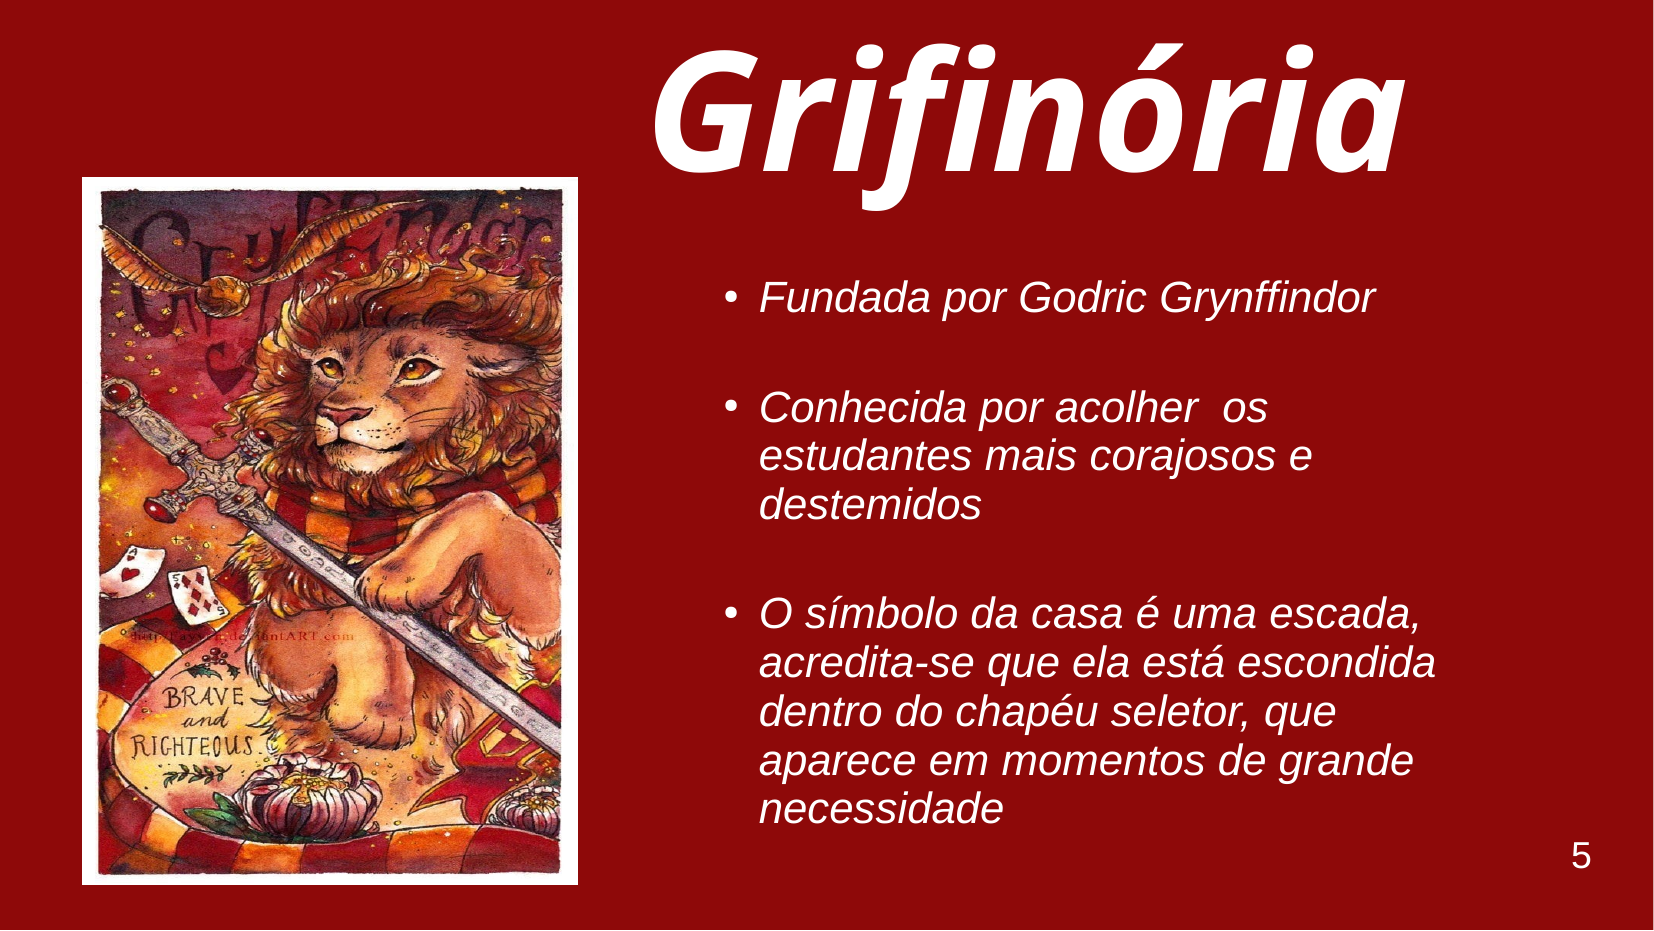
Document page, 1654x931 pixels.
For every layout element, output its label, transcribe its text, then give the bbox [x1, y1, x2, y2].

picture [82, 177, 578, 885]
text_box Fundada por Godric Grynffindor Conhecida por acolher os estudantes mais corajosos e destemidos O símbolo da casa é uma escada, acredita-se que ela está escondida dentro do chapéu seletor, que aparece em momentos de grande necessidade [708, 265, 1477, 841]
text_box <número> [1556, 826, 1654, 897]
title Grifinória [283, 0, 1654, 253]
